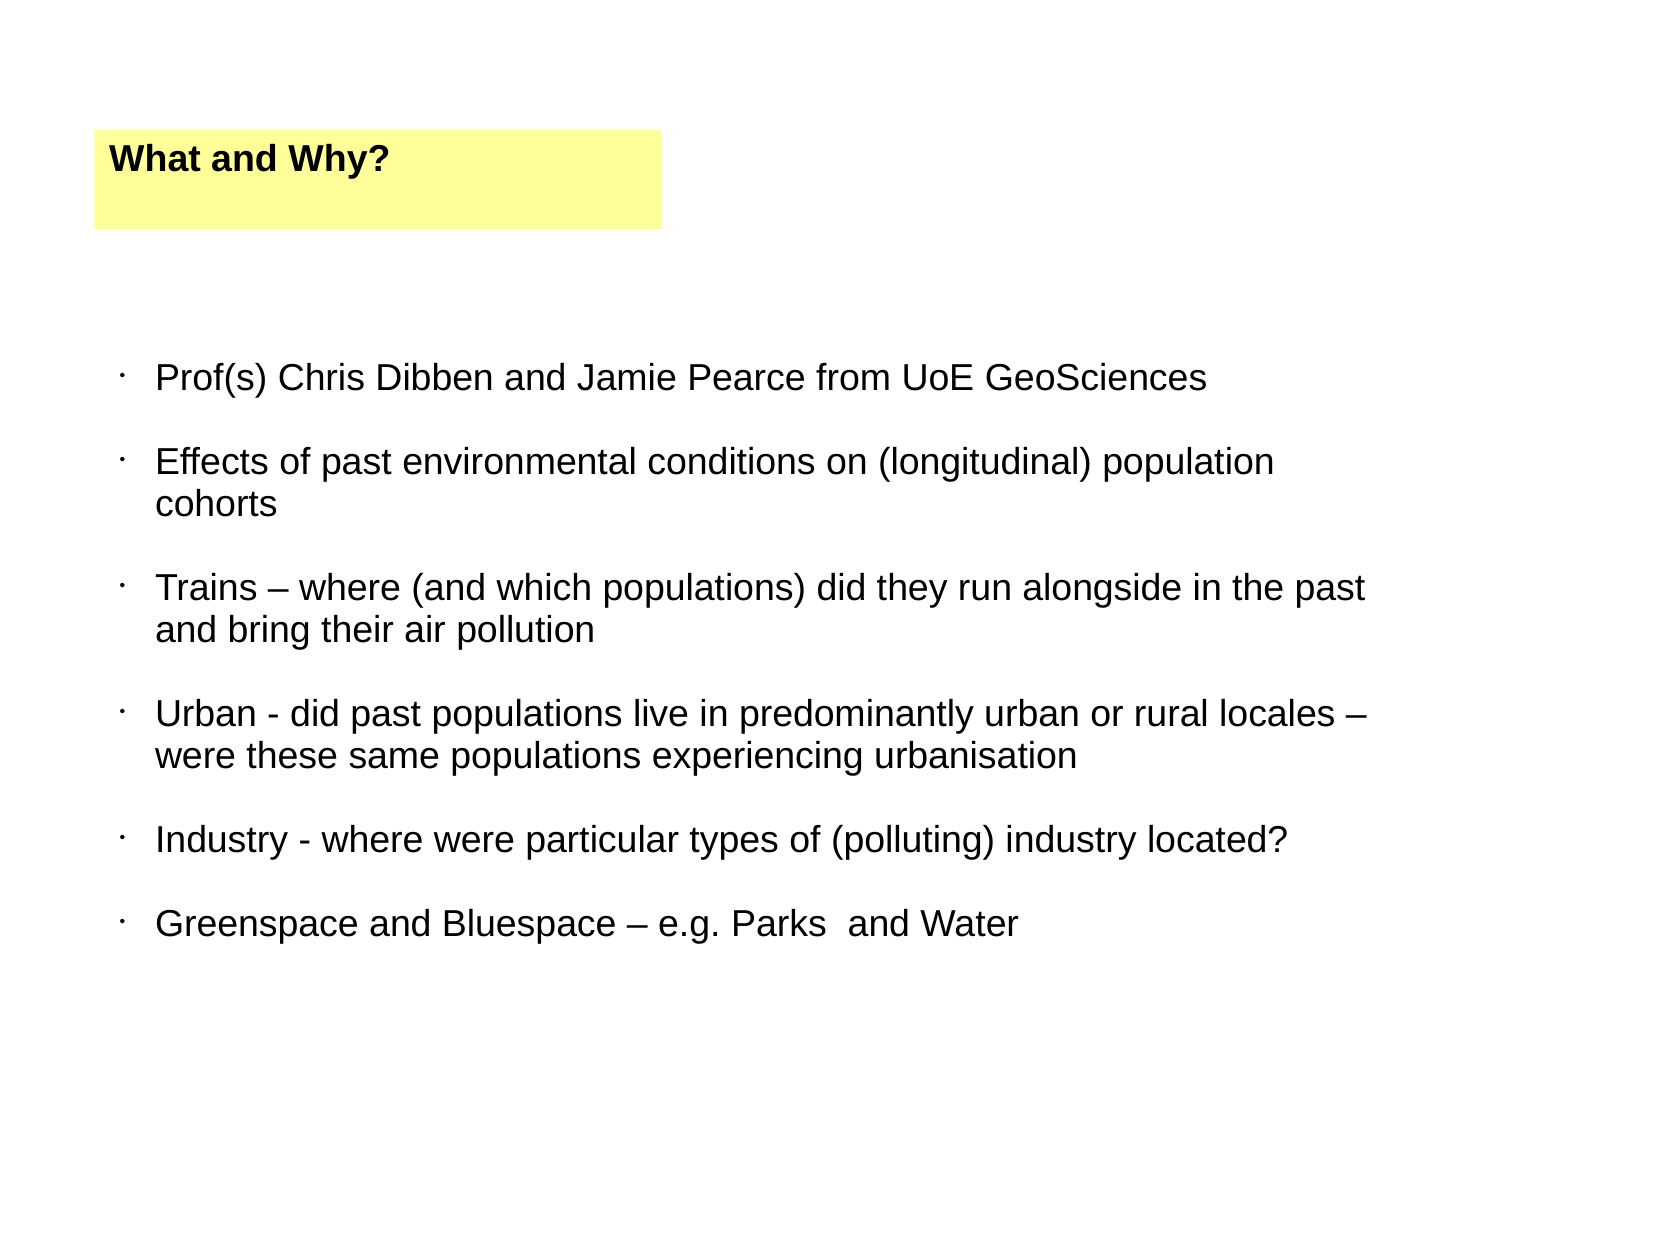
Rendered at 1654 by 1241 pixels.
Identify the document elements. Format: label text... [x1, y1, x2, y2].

text_box Prof(s) Chris Dibben and Jamie Pearce from UoE GeoSciences Effects of past environmental conditions on (longitudinal) population cohorts Trains – where (and which populations) did they run alongside in the past and bring their air pollution Urban - did past populations live in predominantly urban or rural locales – were these same populations experiencing urbanisation Industry - where were particular types of (polluting) industry located? Greenspace and Bluespace – e.g. Parks and Water [104, 307, 1406, 952]
text_box What and Why? [94, 129, 662, 229]
